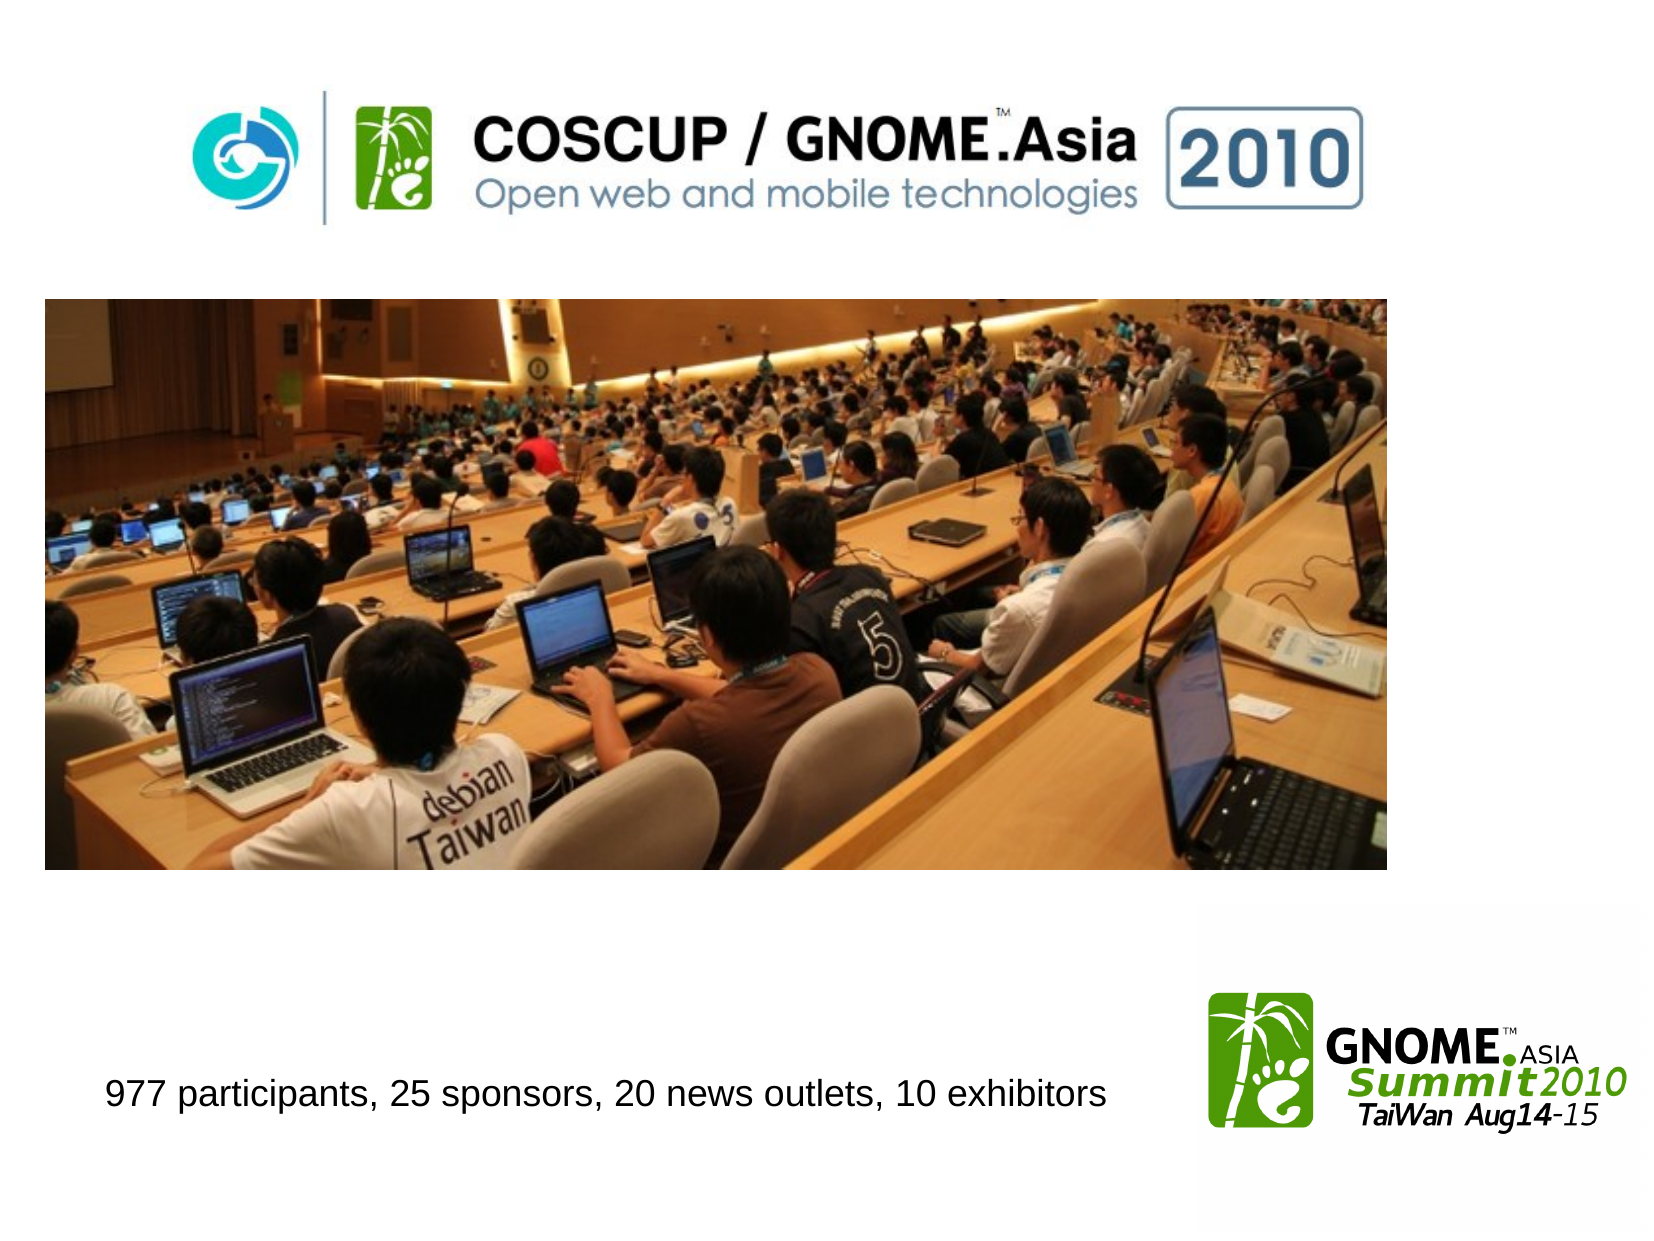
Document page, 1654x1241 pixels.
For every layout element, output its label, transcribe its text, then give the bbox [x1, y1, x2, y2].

picture [45, 299, 1387, 871]
text_box 977 participants, 25 sponsors, 20 news outlets, 10 exhibitors [90, 1065, 1441, 1141]
picture [1196, 898, 1647, 1235]
picture [167, 43, 1471, 286]
